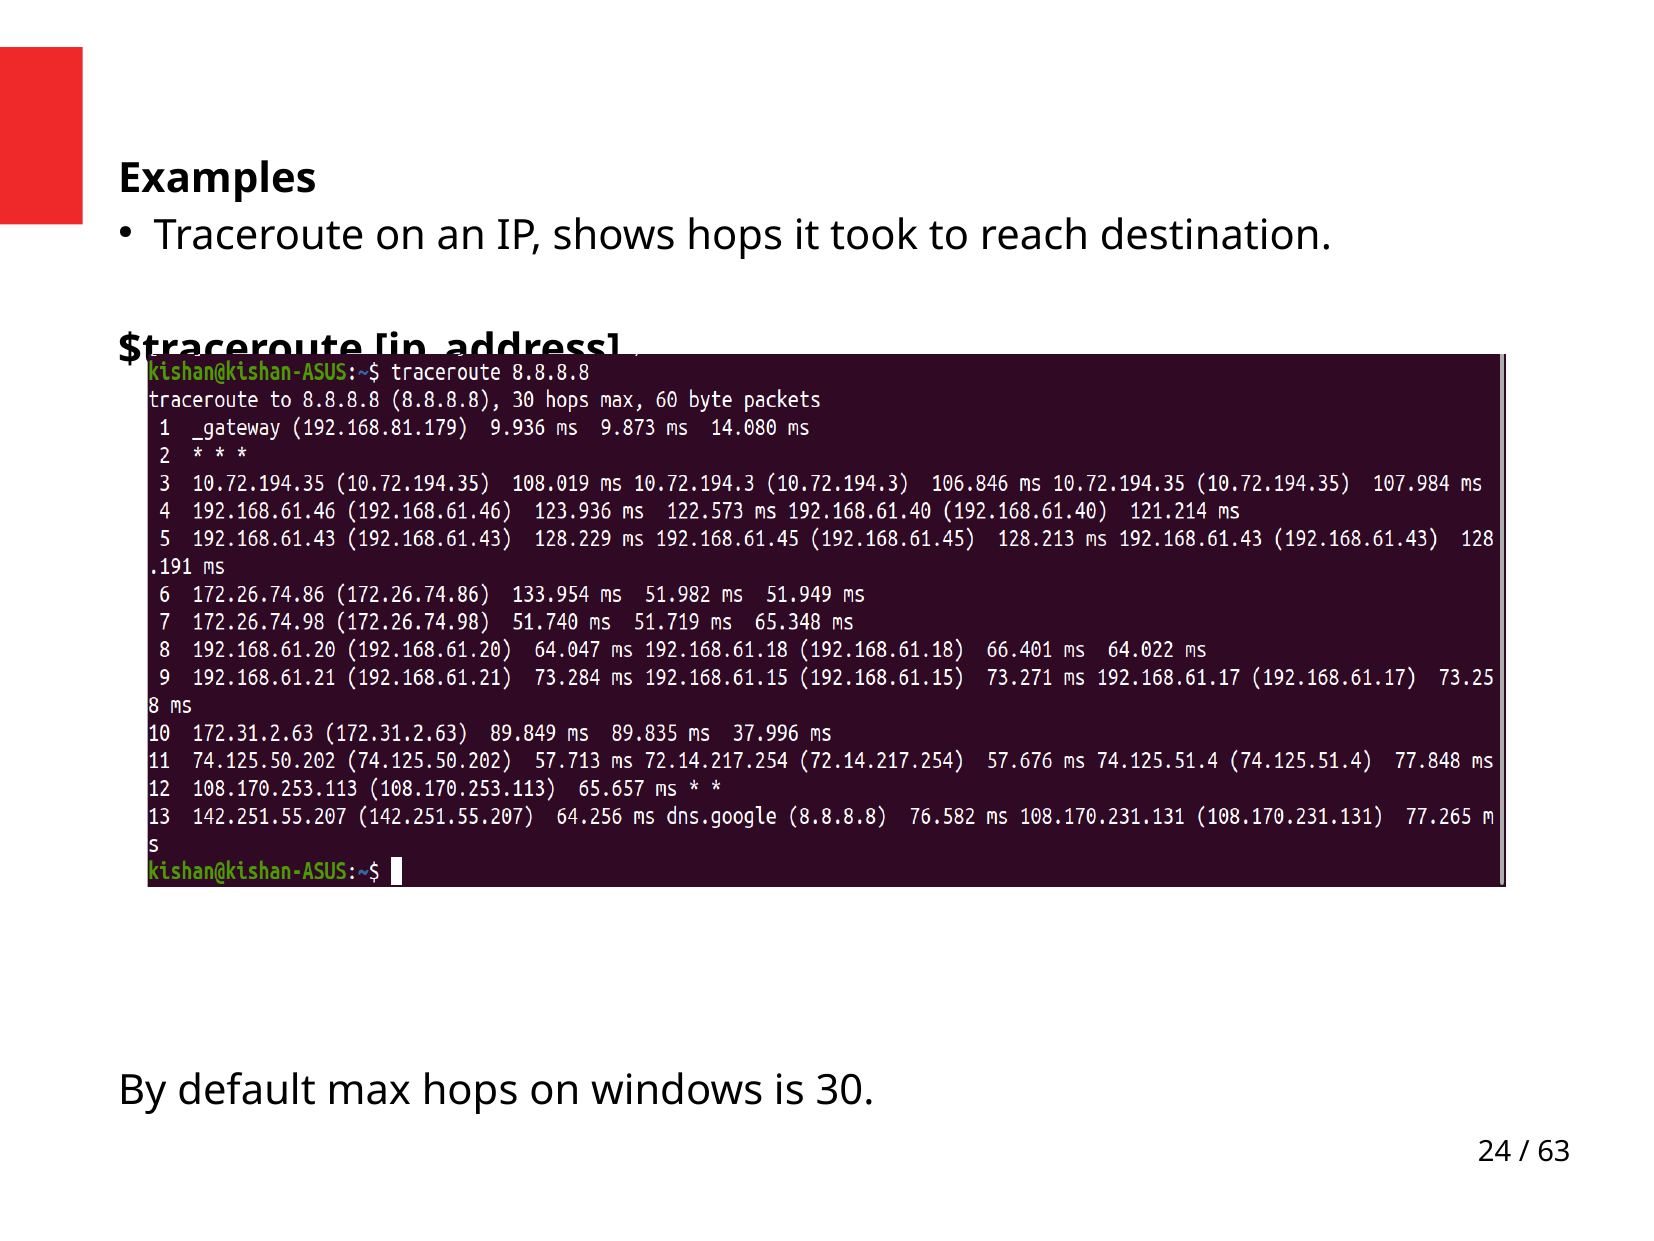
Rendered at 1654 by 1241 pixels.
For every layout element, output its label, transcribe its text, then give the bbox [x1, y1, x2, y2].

subtitle Examples Traceroute on an IP, shows hops it took to reach destination. $traceroute [ip_address] By default max hops on windows is 30. [118, 147, 1536, 1021]
picture [147, 354, 1506, 887]
